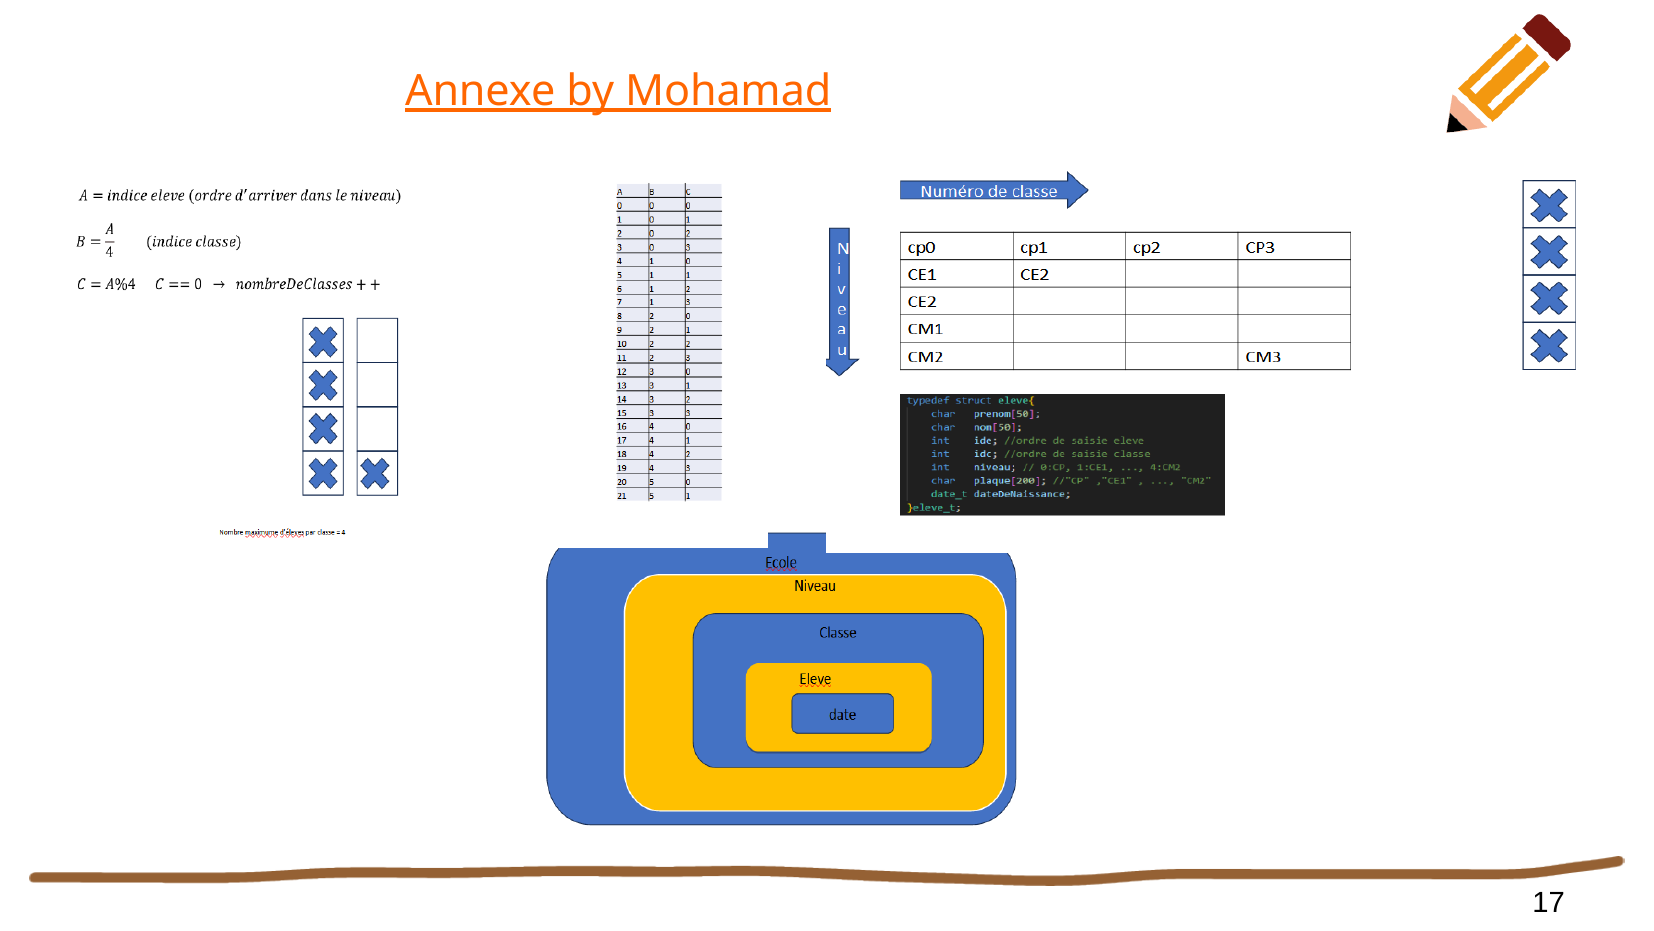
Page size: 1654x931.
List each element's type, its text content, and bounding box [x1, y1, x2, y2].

list Annexe by Mohamad [59, 59, 1595, 119]
picture [1446, 119, 1571, 133]
picture [1446, 14, 1571, 59]
picture [29, 118, 1625, 886]
